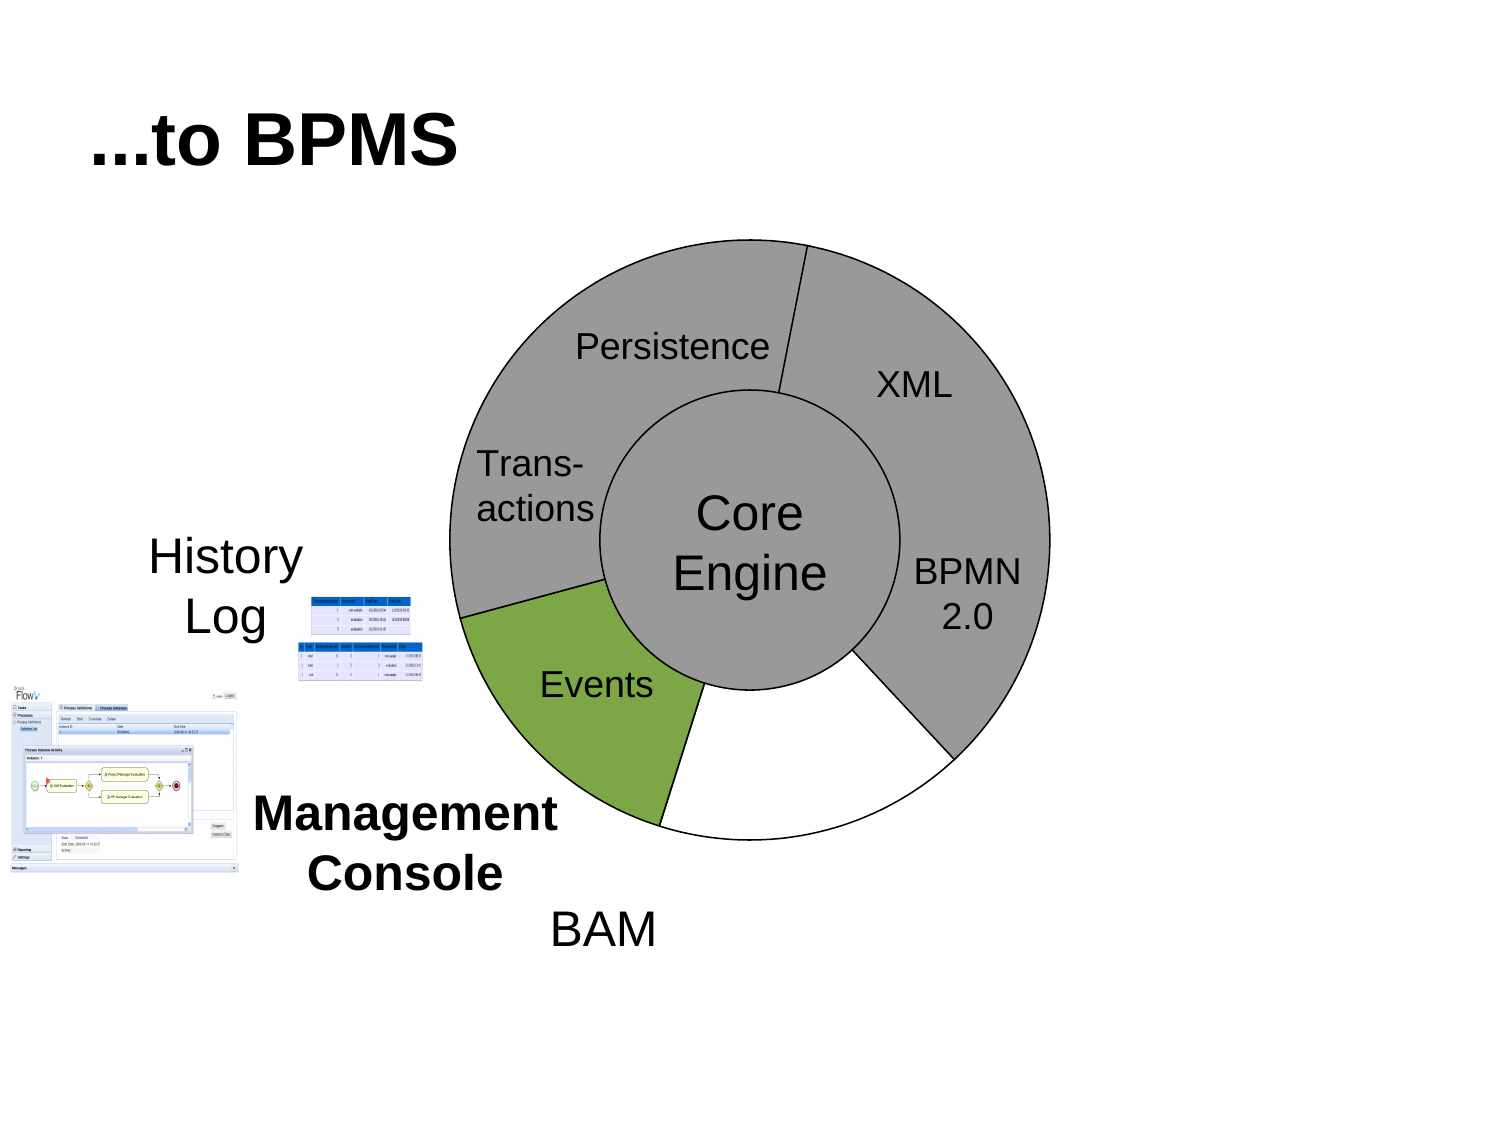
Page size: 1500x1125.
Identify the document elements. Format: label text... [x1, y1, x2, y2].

text_box History Log [133, 516, 319, 652]
picture [10, 685, 239, 873]
text_box Core Engine [599, 391, 900, 691]
picture [297, 595, 423, 682]
text_box Trans- actions [461, 431, 610, 544]
text_box XML [861, 352, 968, 464]
text_box Management Console [244, 772, 567, 908]
text_box [449, 458, 1029, 841]
text_box [470, 239, 1050, 627]
text_box Events [524, 652, 752, 728]
text_box BAM [534, 889, 723, 965]
text_box Persistence [560, 314, 788, 391]
title ...to BPMS [74, 50, 1425, 221]
text_box BPMN 2.0 [898, 539, 1037, 651]
